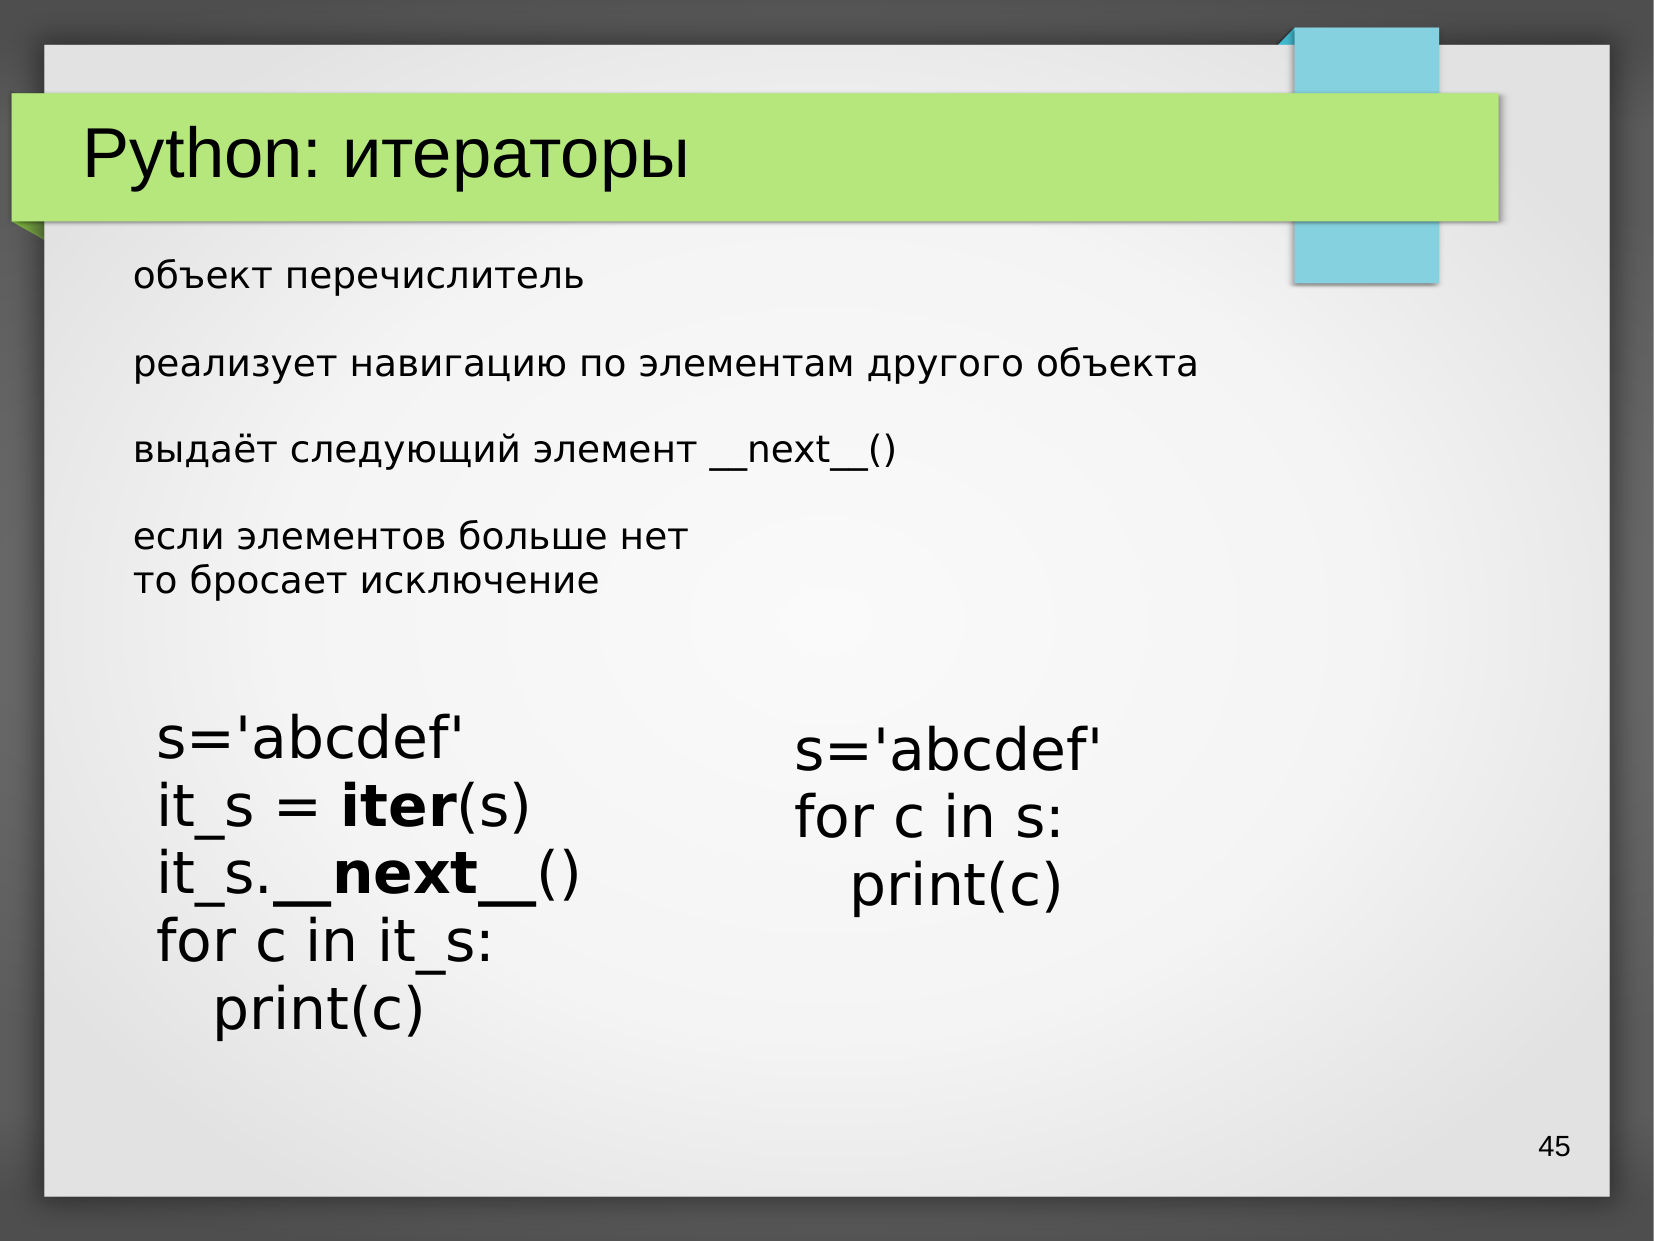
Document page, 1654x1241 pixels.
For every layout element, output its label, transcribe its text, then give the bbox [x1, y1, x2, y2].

title Python: итераторы [82, 49, 1571, 257]
text_box s='abcdef' for c in s: print(c) [779, 708, 1548, 1028]
picture [0, 0, 1654, 1241]
text_box s='abcdef' it_s = iter(s) it_s.__next__() for c in it_s: print(c) [141, 696, 756, 1075]
text_box объект перечислитель реализует навигацию по элементам другого объекта выдаёт следующий элемент __next__() если элементов больше нет то бросает исключение [118, 246, 1418, 671]
